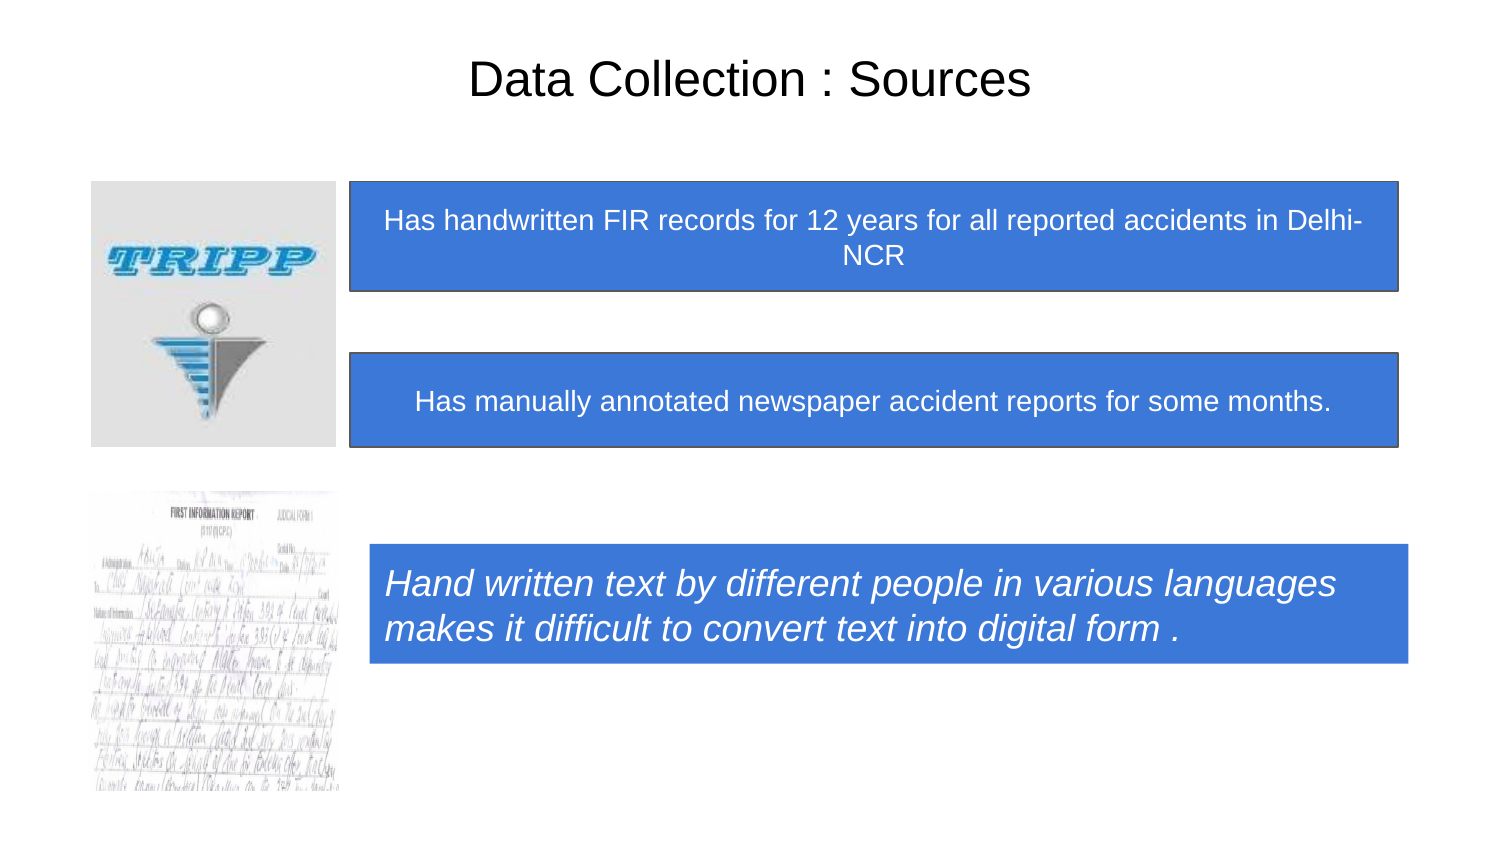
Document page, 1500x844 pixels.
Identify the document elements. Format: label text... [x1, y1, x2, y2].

text_box Has handwritten FIR records for 12 years for all reported accidents in Delhi-NCR [350, 181, 1399, 292]
picture [91, 181, 336, 447]
title Data Collection : Sources [51, 31, 1449, 125]
picture [88, 491, 339, 791]
text_box Has manually annotated newspaper accident reports for some months. [350, 352, 1399, 447]
text_box Hand written text by different people in various languages makes it difficult to convert text into digital form . [369, 543, 1409, 664]
